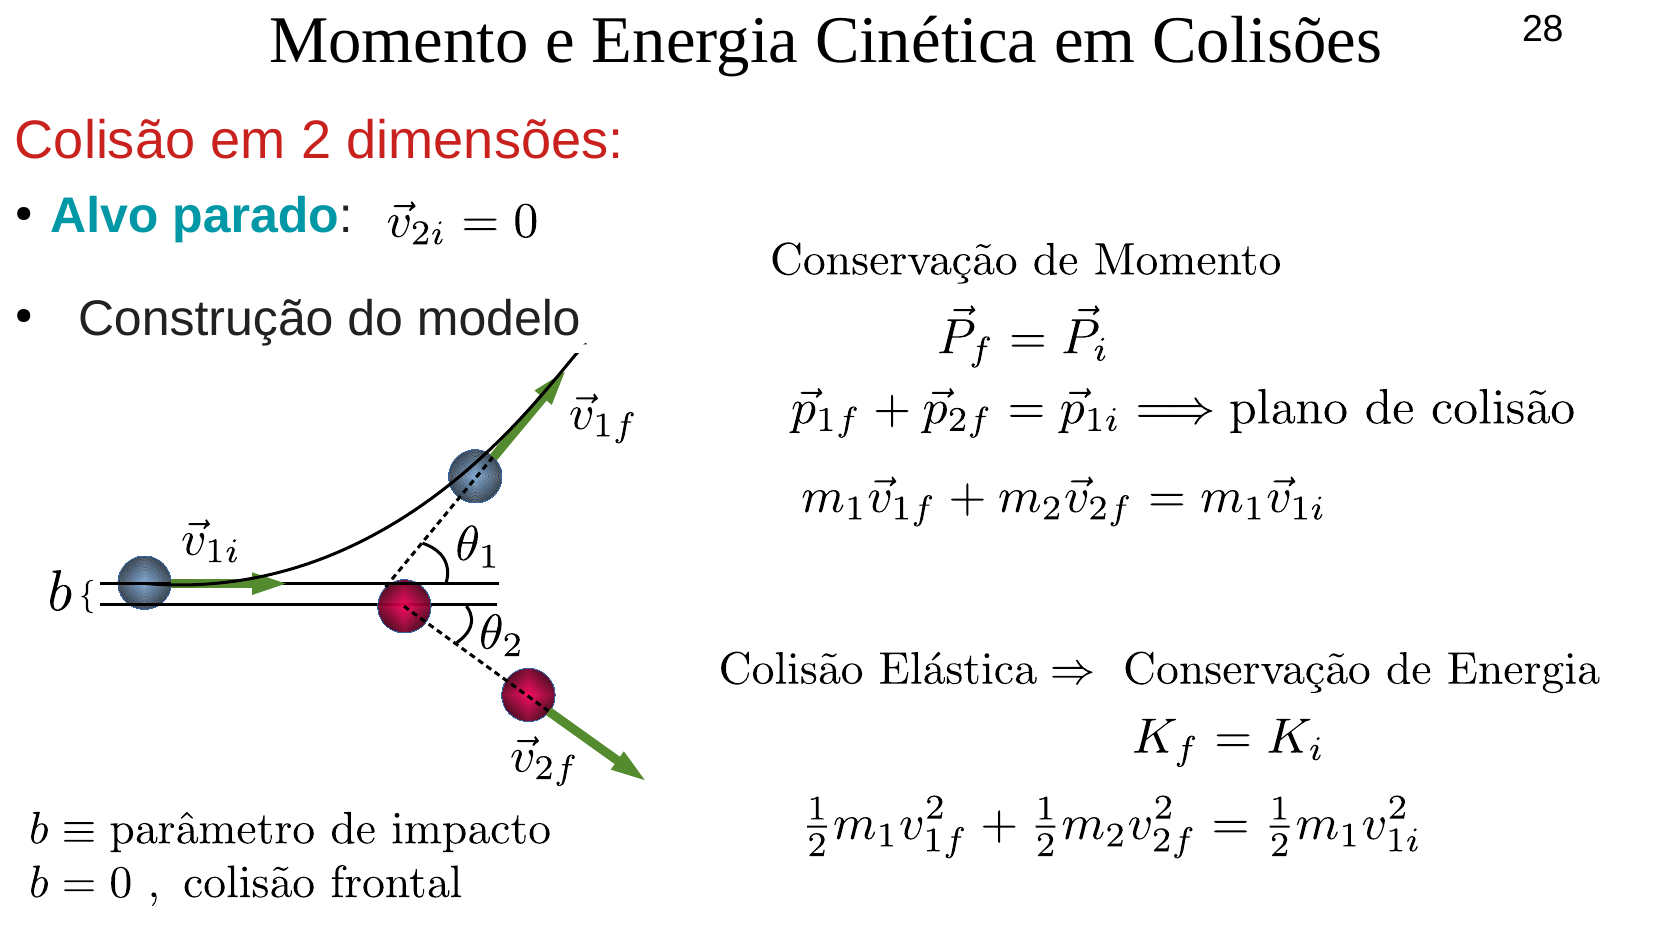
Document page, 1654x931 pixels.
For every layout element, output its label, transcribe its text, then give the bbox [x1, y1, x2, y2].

picture [1129, 716, 1323, 770]
picture [716, 649, 1602, 695]
picture [935, 303, 1108, 370]
picture [47, 570, 72, 612]
picture [177, 517, 239, 565]
text_box [561, 344, 602, 353]
picture [799, 474, 1325, 529]
text_box Momento e Energia Cinética em Colisões [254, 0, 1400, 99]
text_box [501, 668, 556, 722]
picture [28, 811, 550, 853]
text_box [117, 556, 171, 582]
text_box [131, 606, 158, 610]
text_box [118, 585, 171, 603]
text_box [448, 449, 502, 503]
text_box Colisão em 2 dimensões: Alvo parado: Construção do modelo [0, 102, 1654, 353]
picture [477, 611, 522, 659]
picture [787, 386, 1576, 440]
picture [77, 578, 95, 615]
picture [382, 199, 539, 247]
picture [566, 393, 634, 444]
picture [805, 793, 1420, 861]
picture [453, 523, 497, 570]
picture [507, 736, 575, 787]
picture [28, 864, 462, 906]
picture [769, 242, 1281, 284]
text_box [377, 585, 432, 633]
text_box <number> [1507, 0, 1654, 71]
